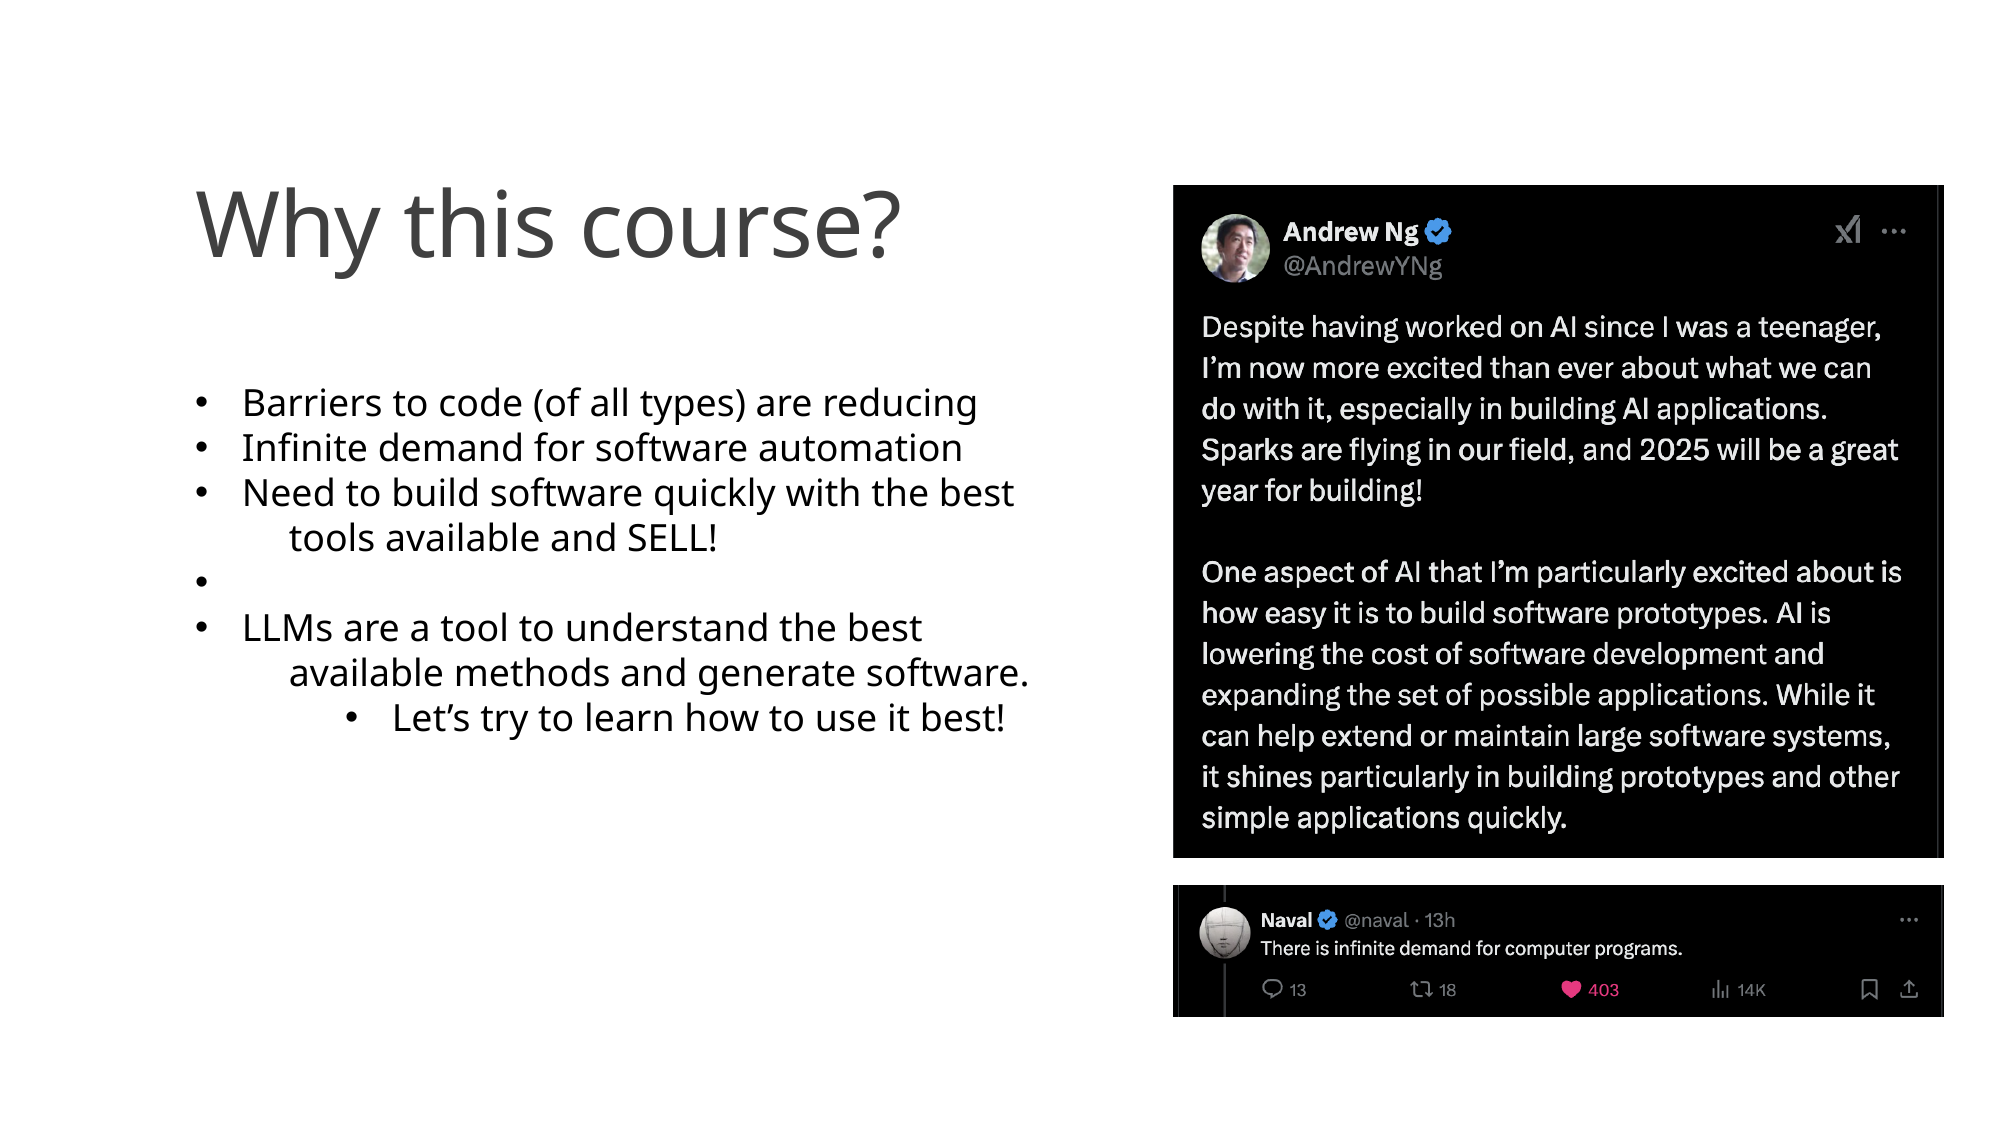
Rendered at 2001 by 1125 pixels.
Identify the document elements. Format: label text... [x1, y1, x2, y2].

picture [1173, 185, 1944, 858]
text_box Barriers to code (of all types) are reducing Infinite demand for software automation Need to build software quickly with the best tools available and SELL! LLMs are a tool to understand the best available methods and generate software. Let’s try to learn how to use it best! [180, 371, 1063, 751]
picture [1173, 885, 1944, 1017]
title Why this course? [180, 47, 1831, 286]
